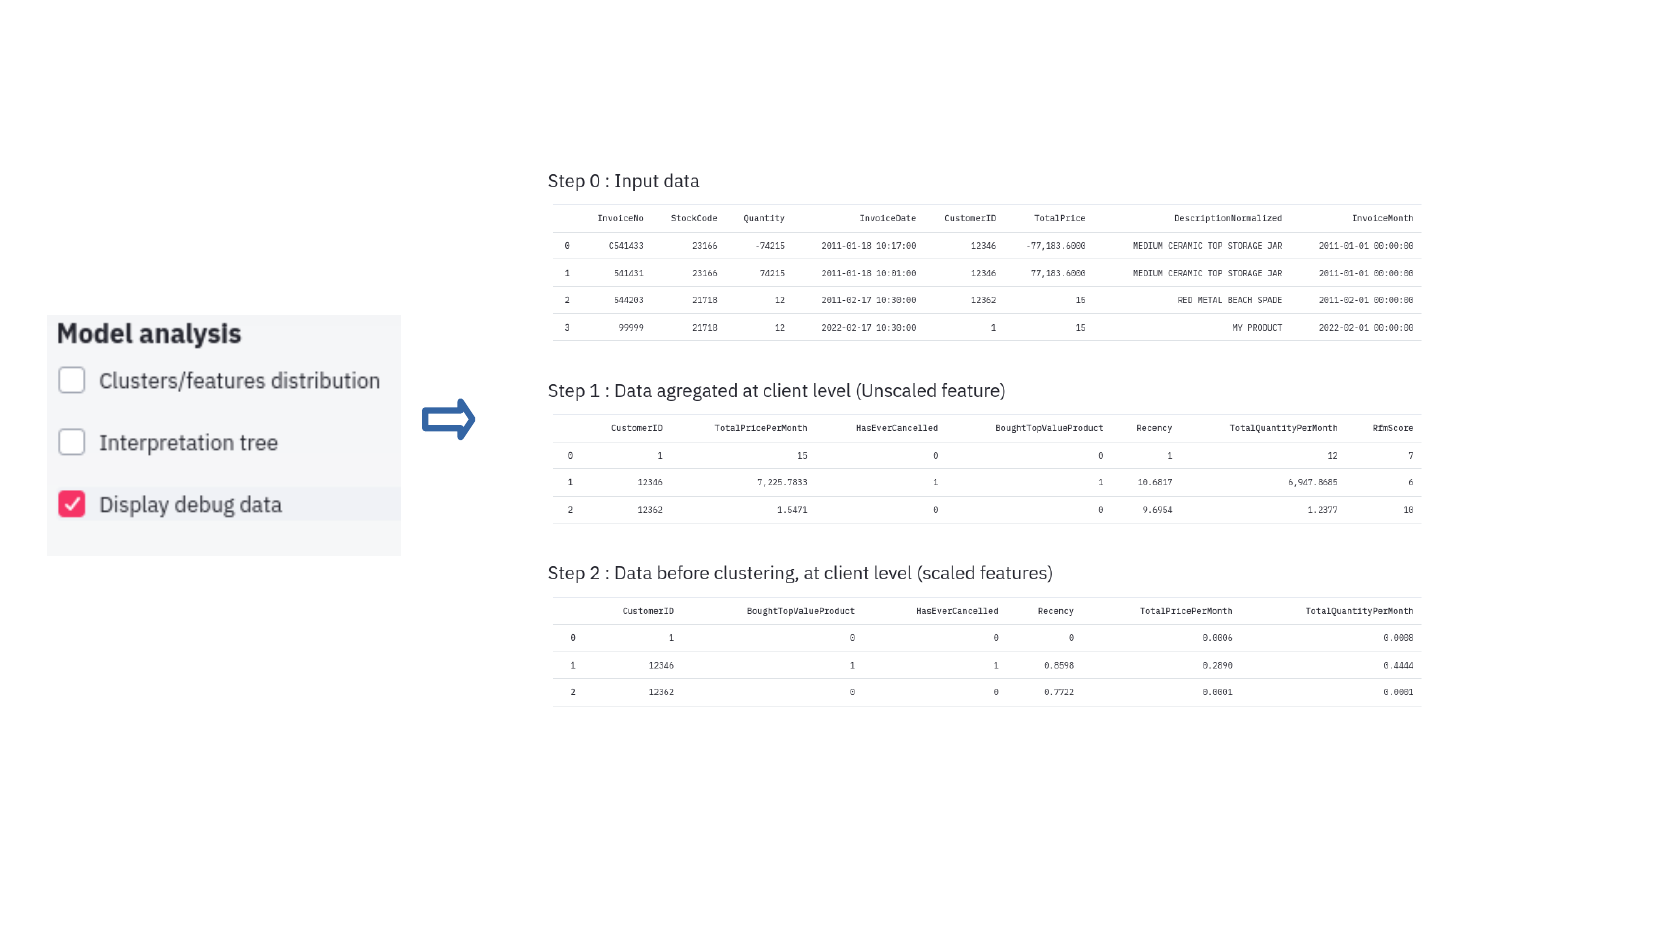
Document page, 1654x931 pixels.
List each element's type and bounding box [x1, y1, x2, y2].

picture [47, 315, 401, 556]
text_box [425, 401, 473, 438]
picture [543, 165, 1430, 715]
